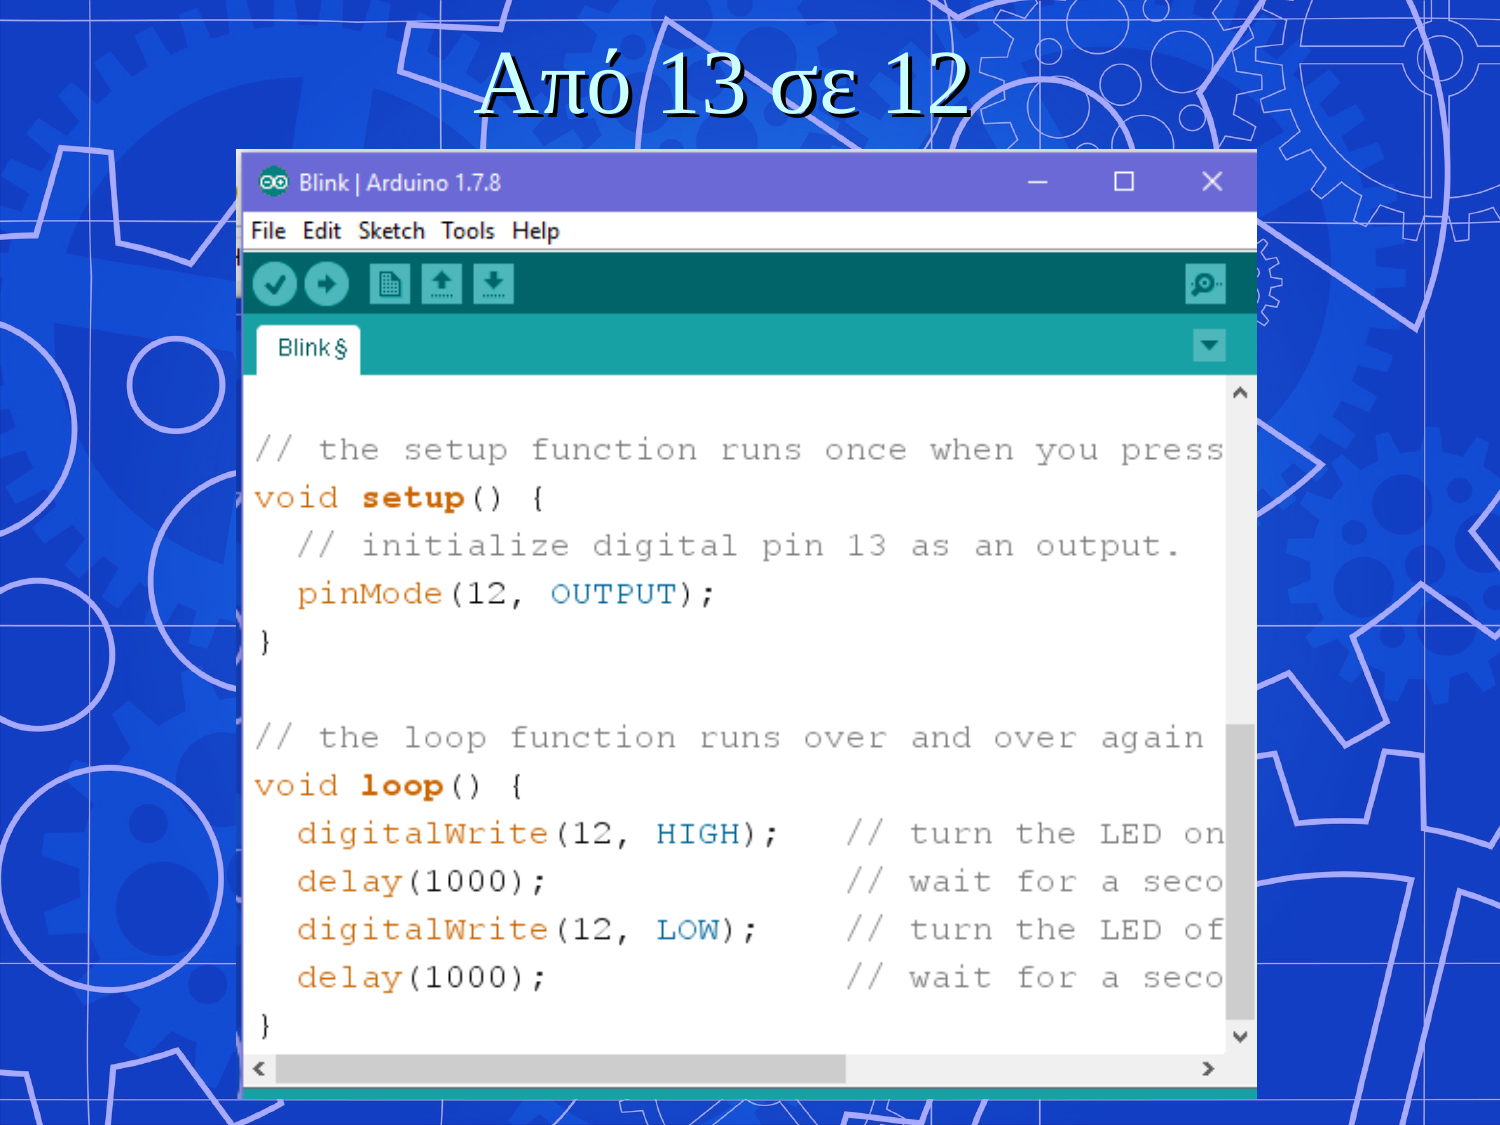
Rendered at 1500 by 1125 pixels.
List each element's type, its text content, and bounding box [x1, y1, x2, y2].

picture [0, 0, 1500, 1125]
text_box Από 13 σε 12 [274, 14, 1173, 140]
